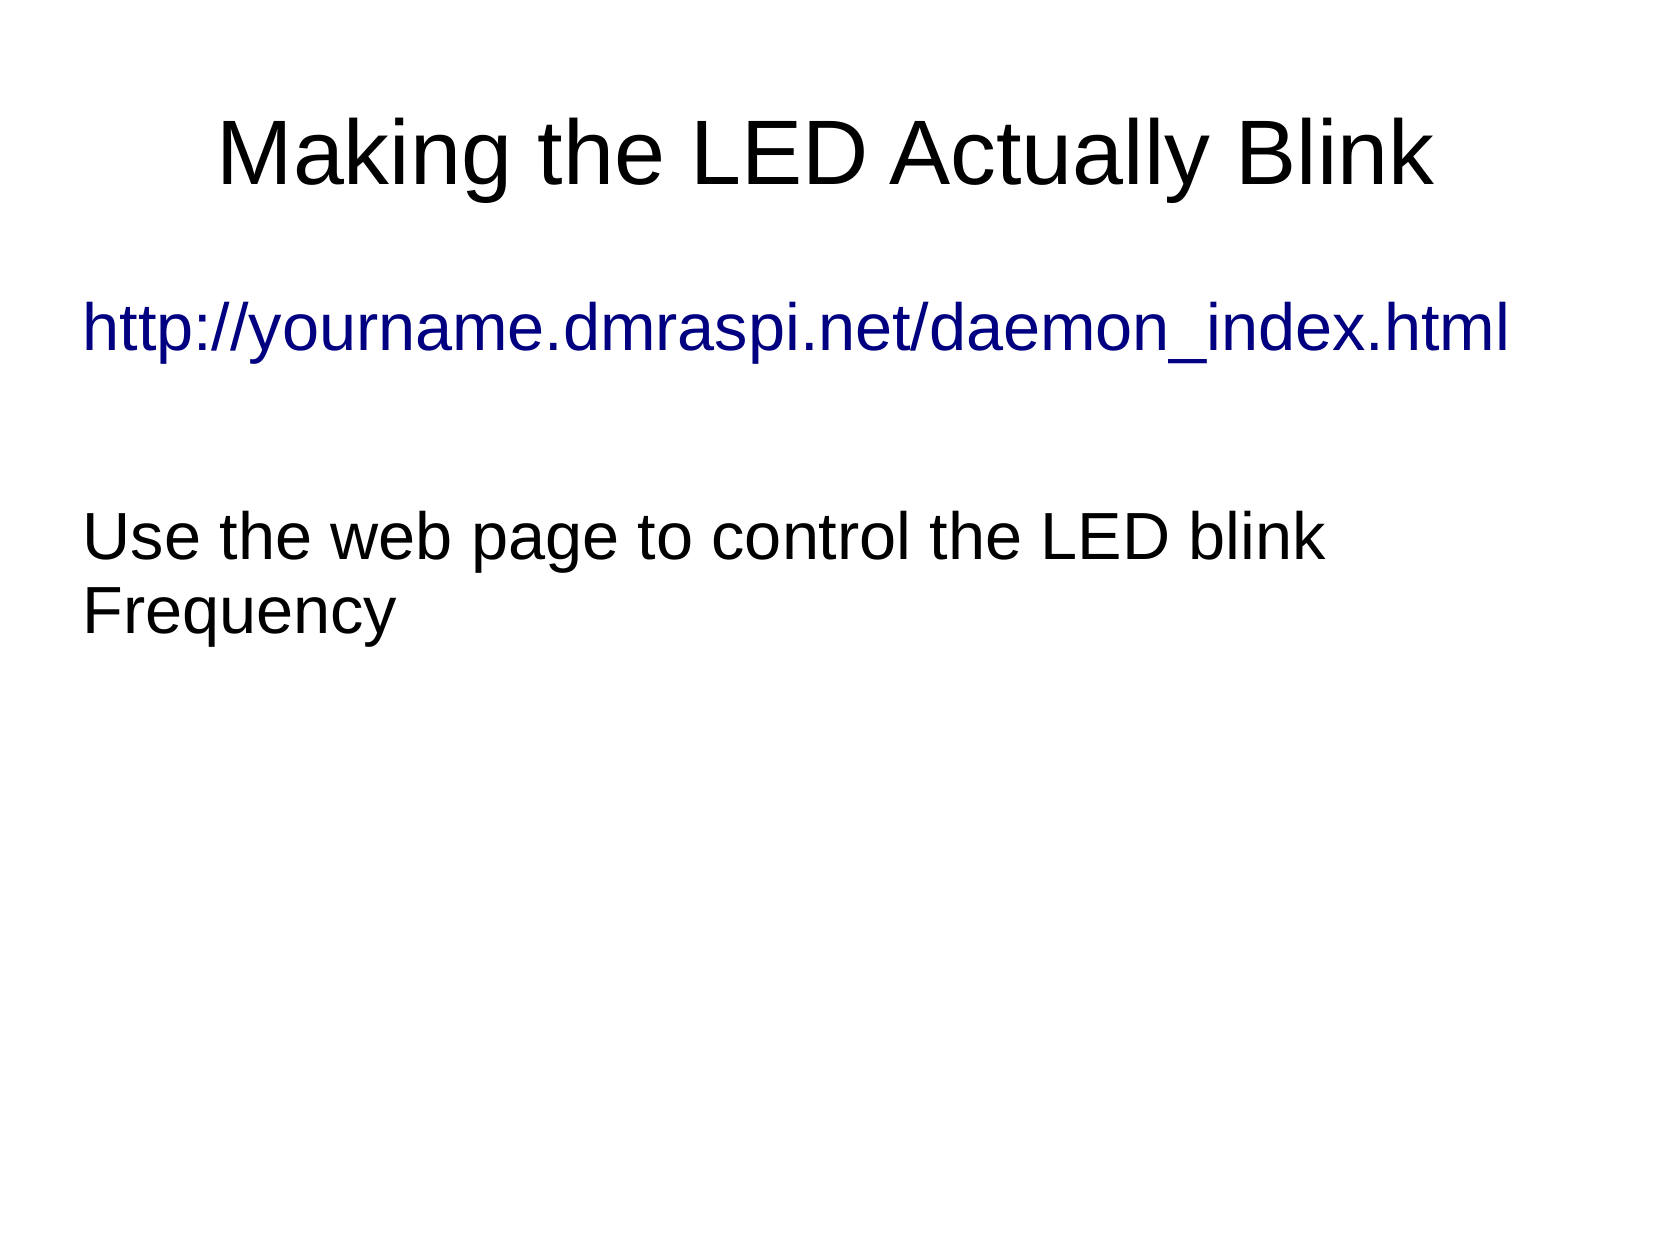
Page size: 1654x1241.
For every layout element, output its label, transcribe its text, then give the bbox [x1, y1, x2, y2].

title Making the LED Actually Blink [82, 49, 1571, 257]
list http://yourname.dmraspi.net/daemon_index.html Use the web page to control the LED blink Frequency [82, 290, 1538, 1010]
